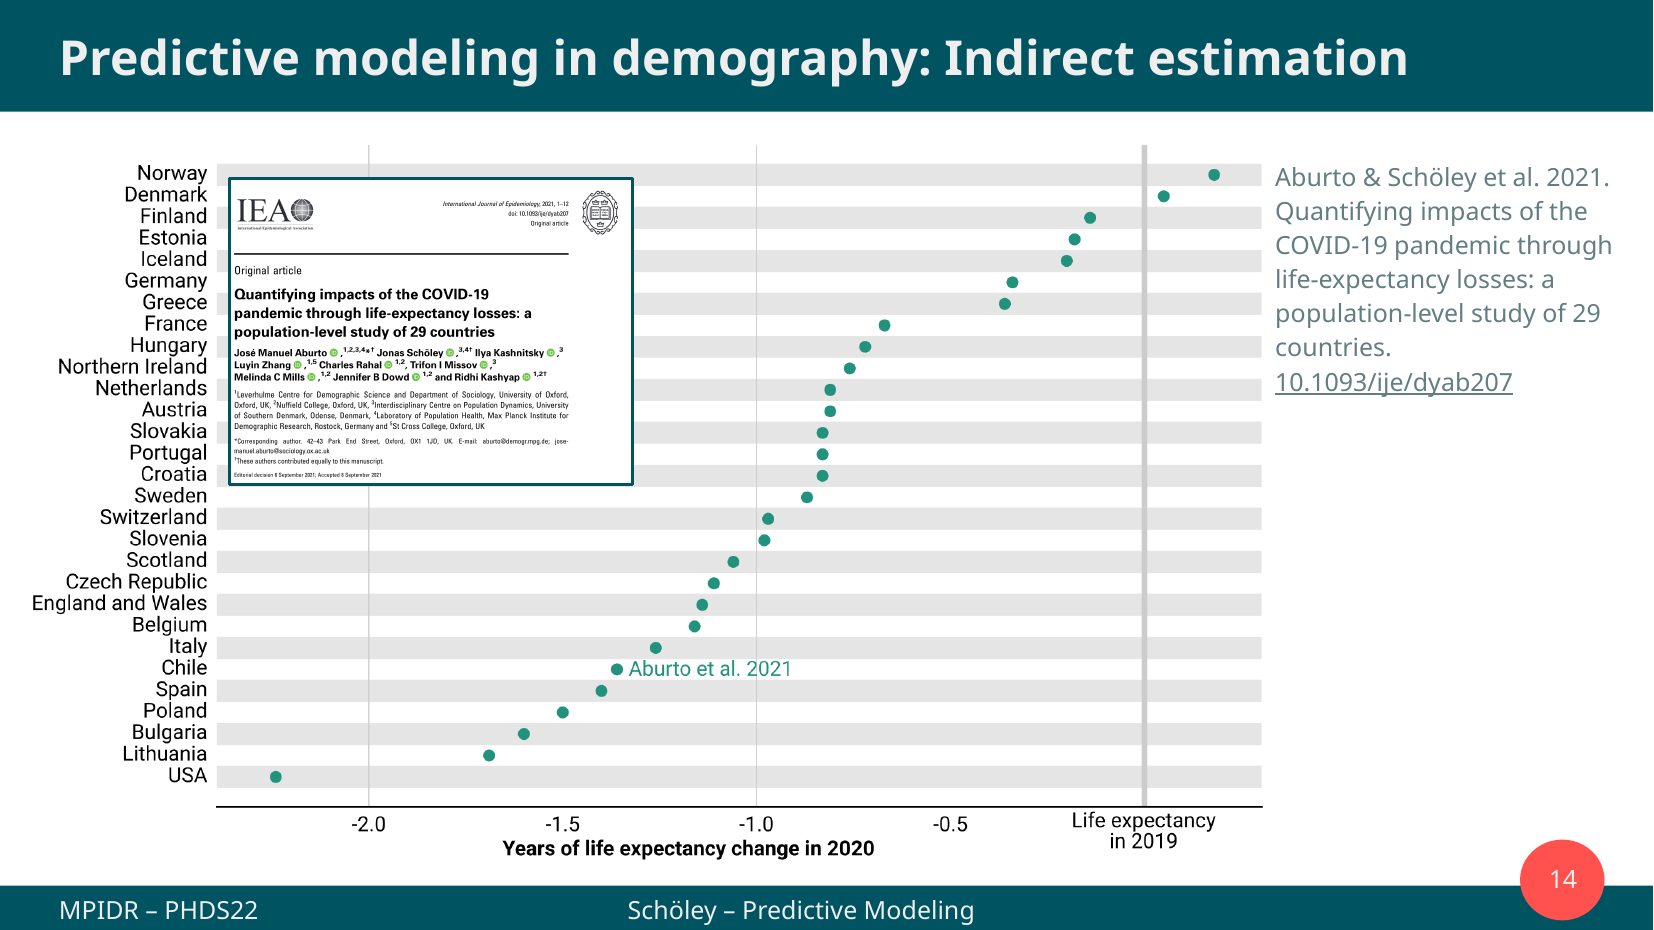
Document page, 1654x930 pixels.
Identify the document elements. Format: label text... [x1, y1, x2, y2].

title Predictive modeling in demography: Indirect estimation [58, 0, 1594, 117]
text_box Aburto & Schöley et al. 2021. Quantifying impacts of the COVID-19 pandemic through life-expectancy losses: a population-level study of 29 countries. 10.1093/ije/dyab207 [1260, 152, 1651, 378]
picture [21, 134, 1272, 871]
